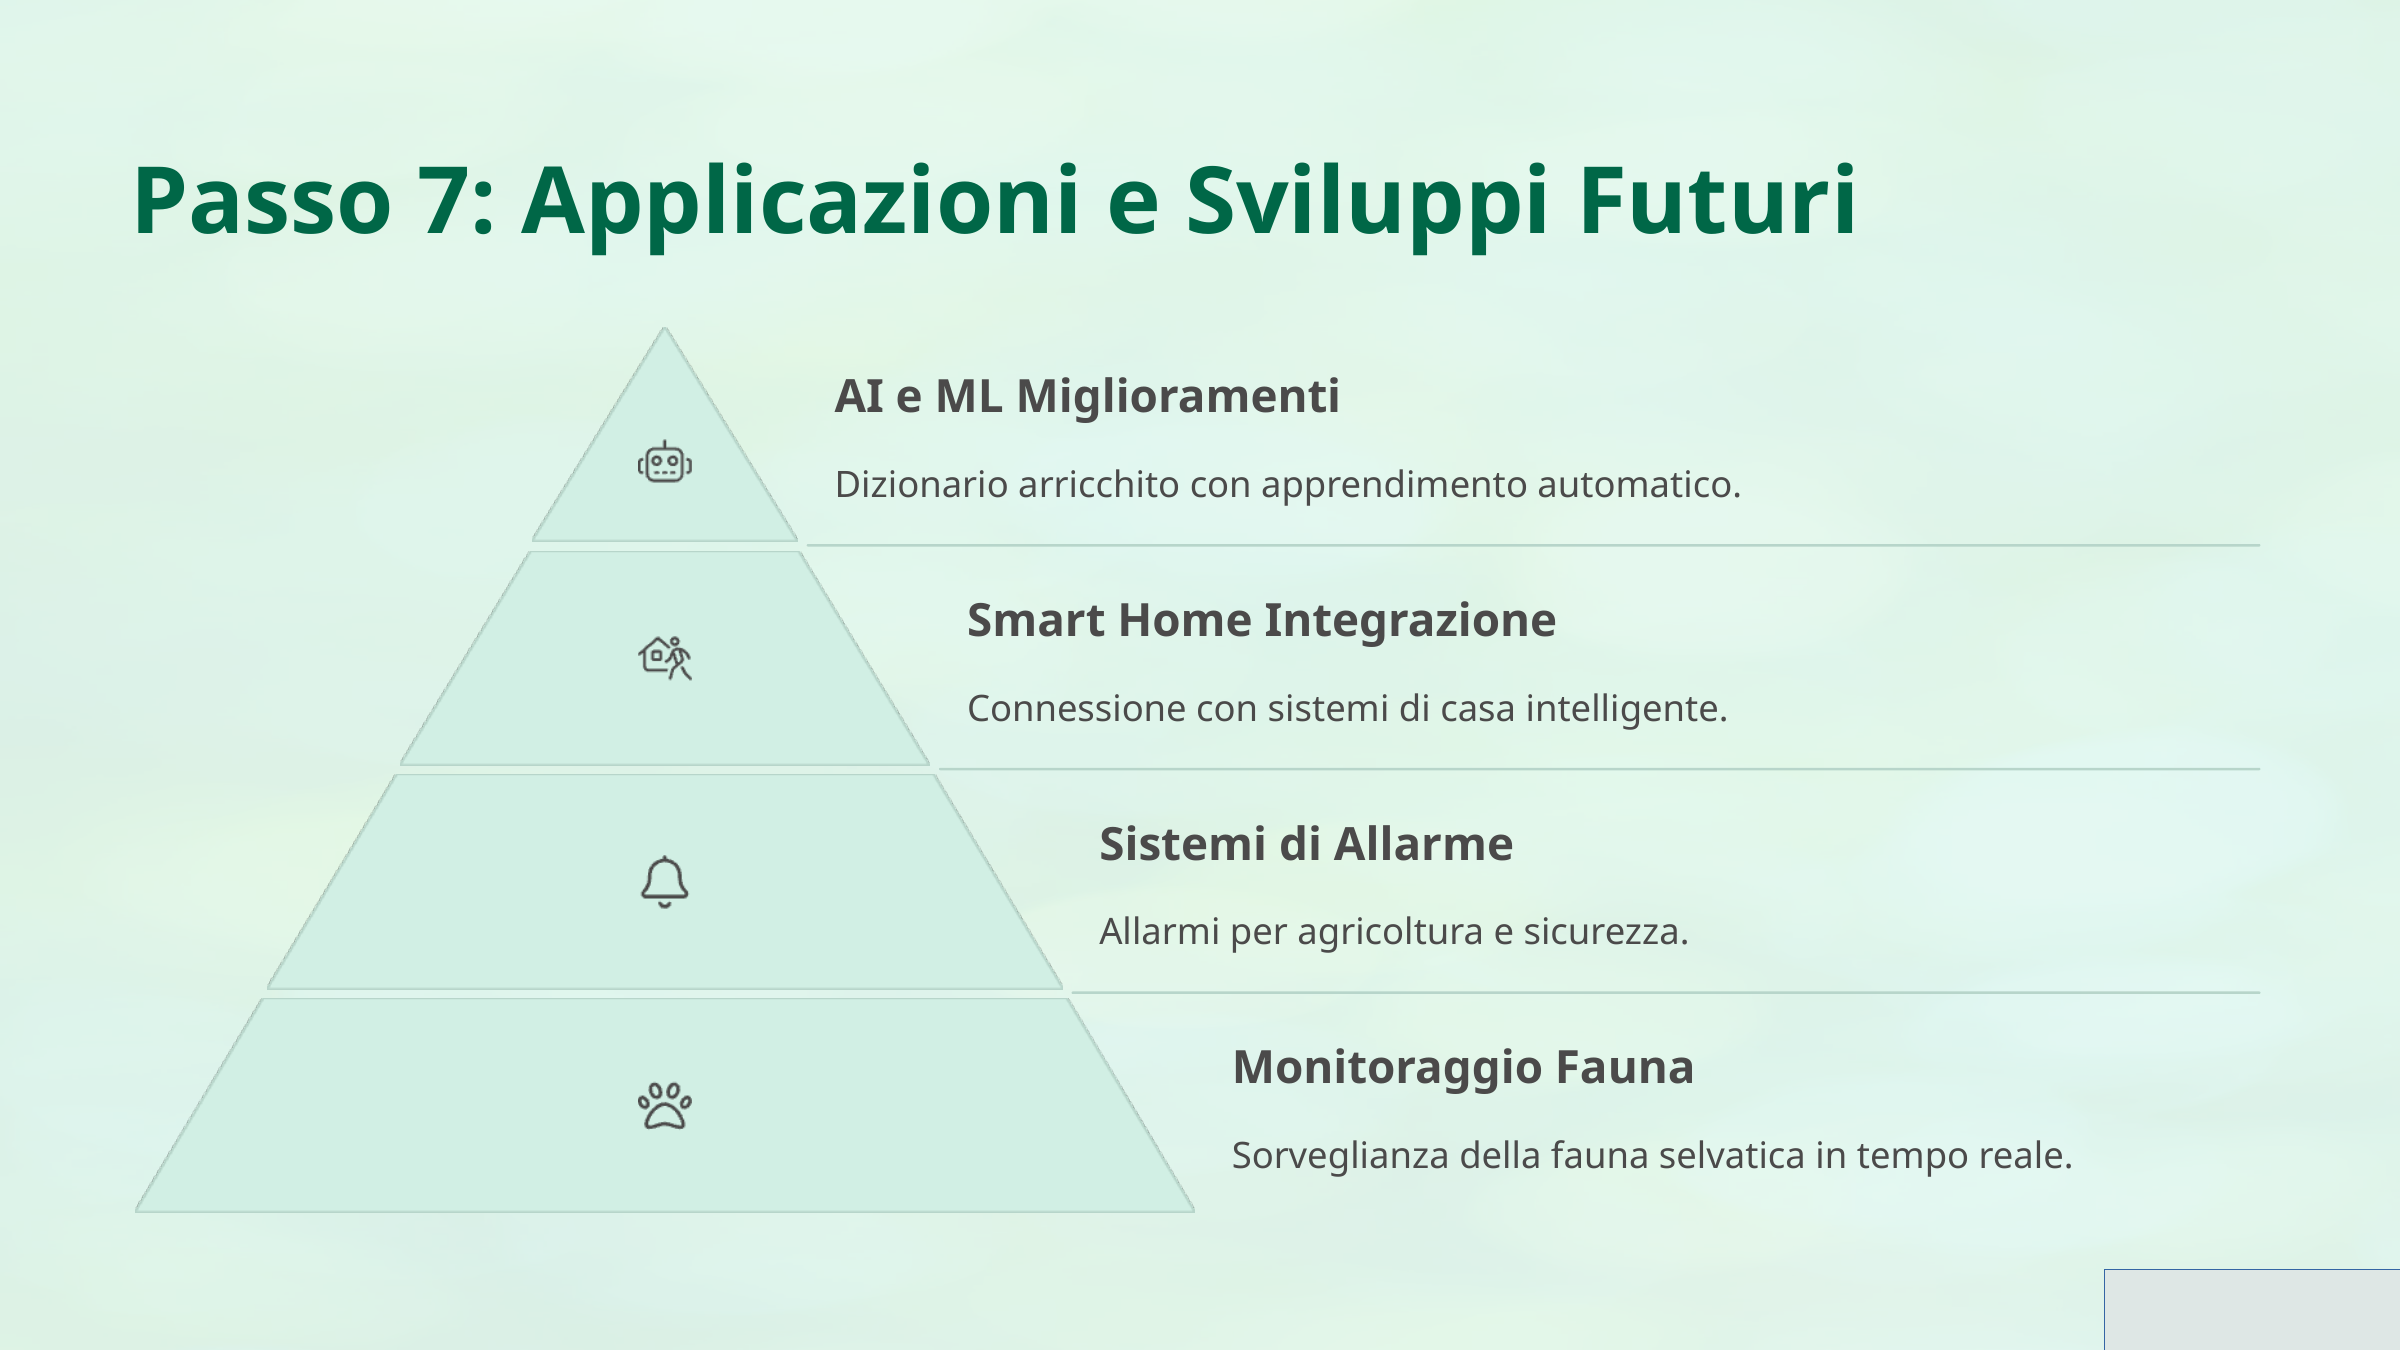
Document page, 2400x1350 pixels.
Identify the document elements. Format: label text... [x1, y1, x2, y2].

text_box Sistemi di Allarme [1099, 812, 1565, 871]
text_box Monitoraggio Fauna [1231, 1035, 1707, 1094]
text_box Allarmi per agricoltura e sicurezza. [1099, 892, 1685, 953]
text_box Passo 7: Applicazioni e Sviluppi Futuri [130, 136, 1939, 254]
text_box Smart Home Integrazione [967, 588, 1576, 647]
text_box Sorveglianza della fauna selvatica in tempo reale. [1231, 1116, 2071, 1176]
text_box AI e ML Miglioramenti [834, 364, 1368, 423]
text_box [939, 767, 2261, 771]
picture [267, 774, 1063, 990]
text_box [2104, 1269, 2400, 1350]
picture [135, 998, 1195, 1213]
text_box Dizionario arricchito con apprendimento automatico. [834, 445, 1718, 505]
picture [400, 551, 930, 766]
text_box Connessione con sistemi di casa intelligente. [967, 668, 1726, 729]
picture [532, 327, 798, 542]
